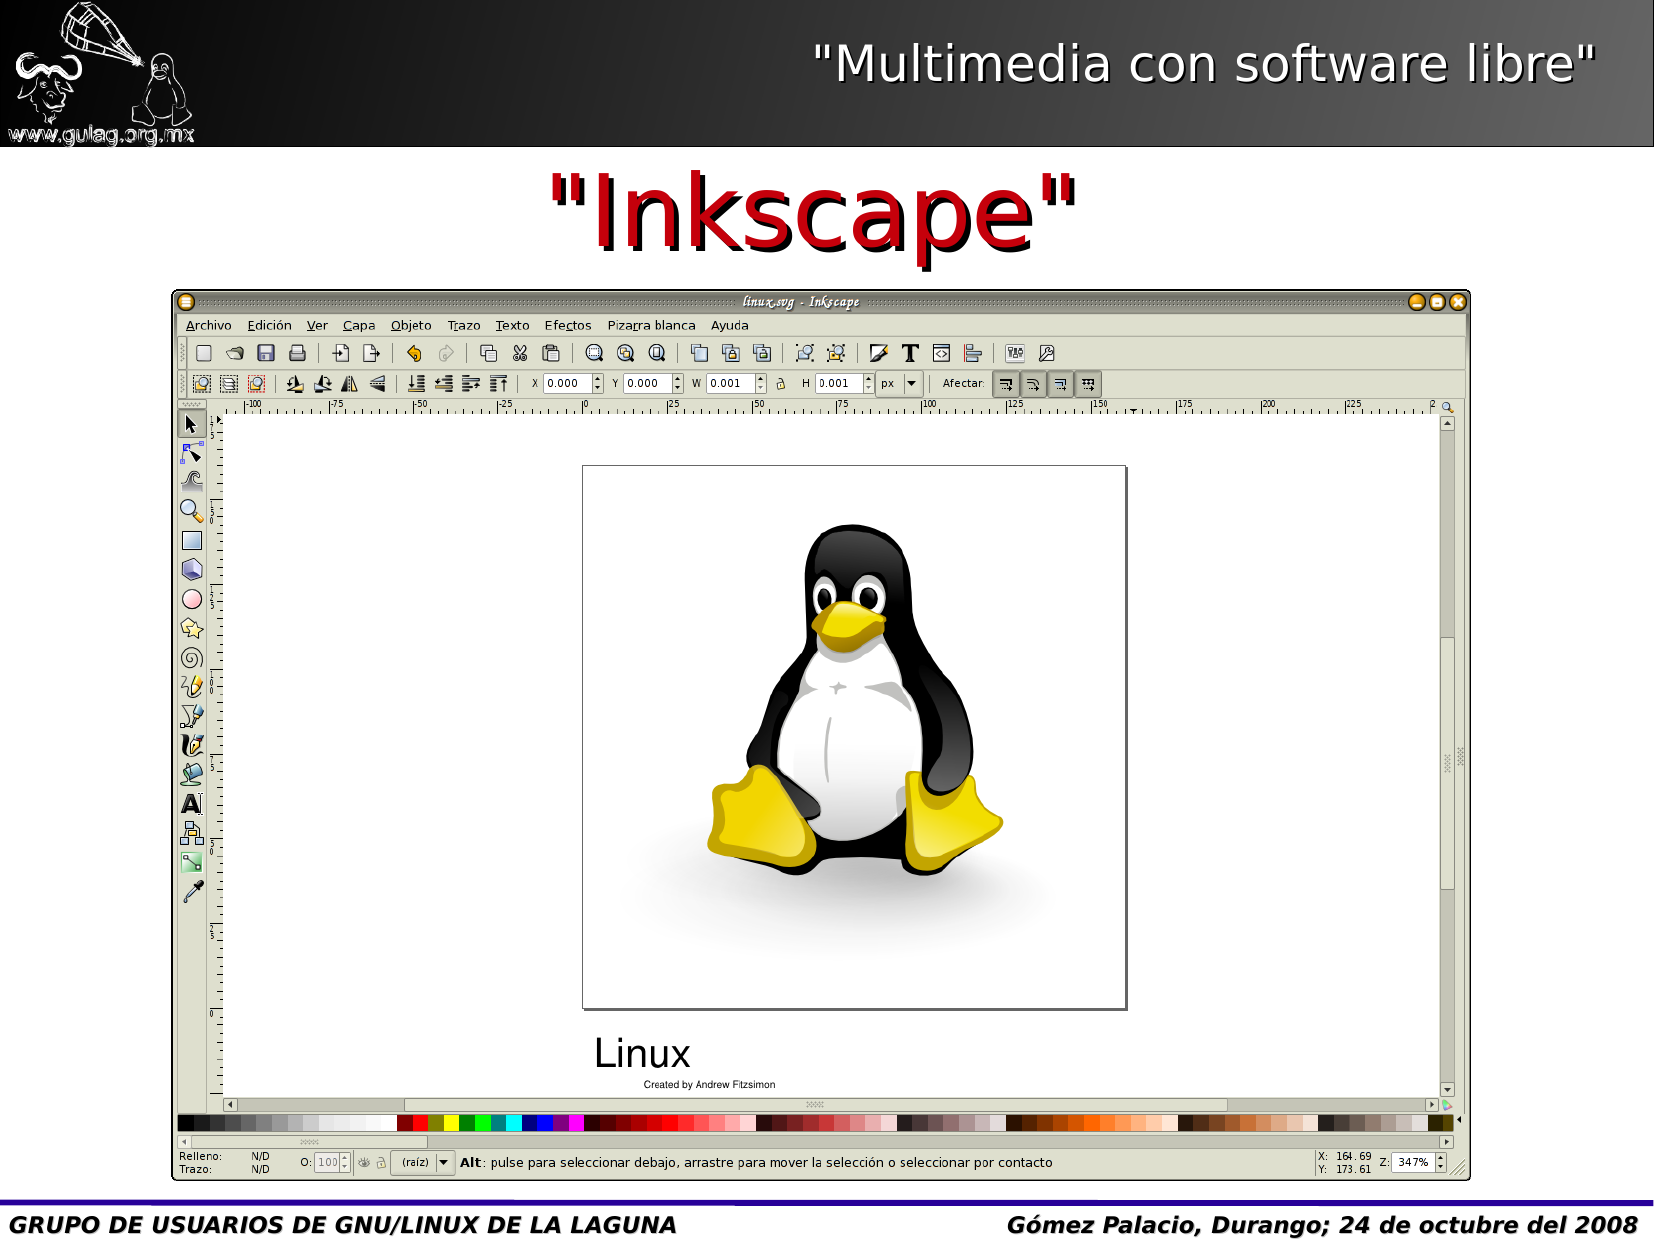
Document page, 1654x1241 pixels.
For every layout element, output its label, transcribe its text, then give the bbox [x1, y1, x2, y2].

text_box GRUPO DE USUARIOS DE GNU/LINUX DE LA LAGUNA [0, 1204, 694, 1241]
text_box "Inkscape" [501, 146, 1123, 278]
text_box Gómez Palacio, Durango; 24 de octubre del 2008 [992, 1204, 1654, 1241]
picture [171, 289, 1471, 1181]
text_box [0, 0, 5, 147]
picture [5, 0, 197, 148]
text_box "Multimedia con software libre" [715, 27, 1614, 116]
text_box [197, 0, 1654, 147]
